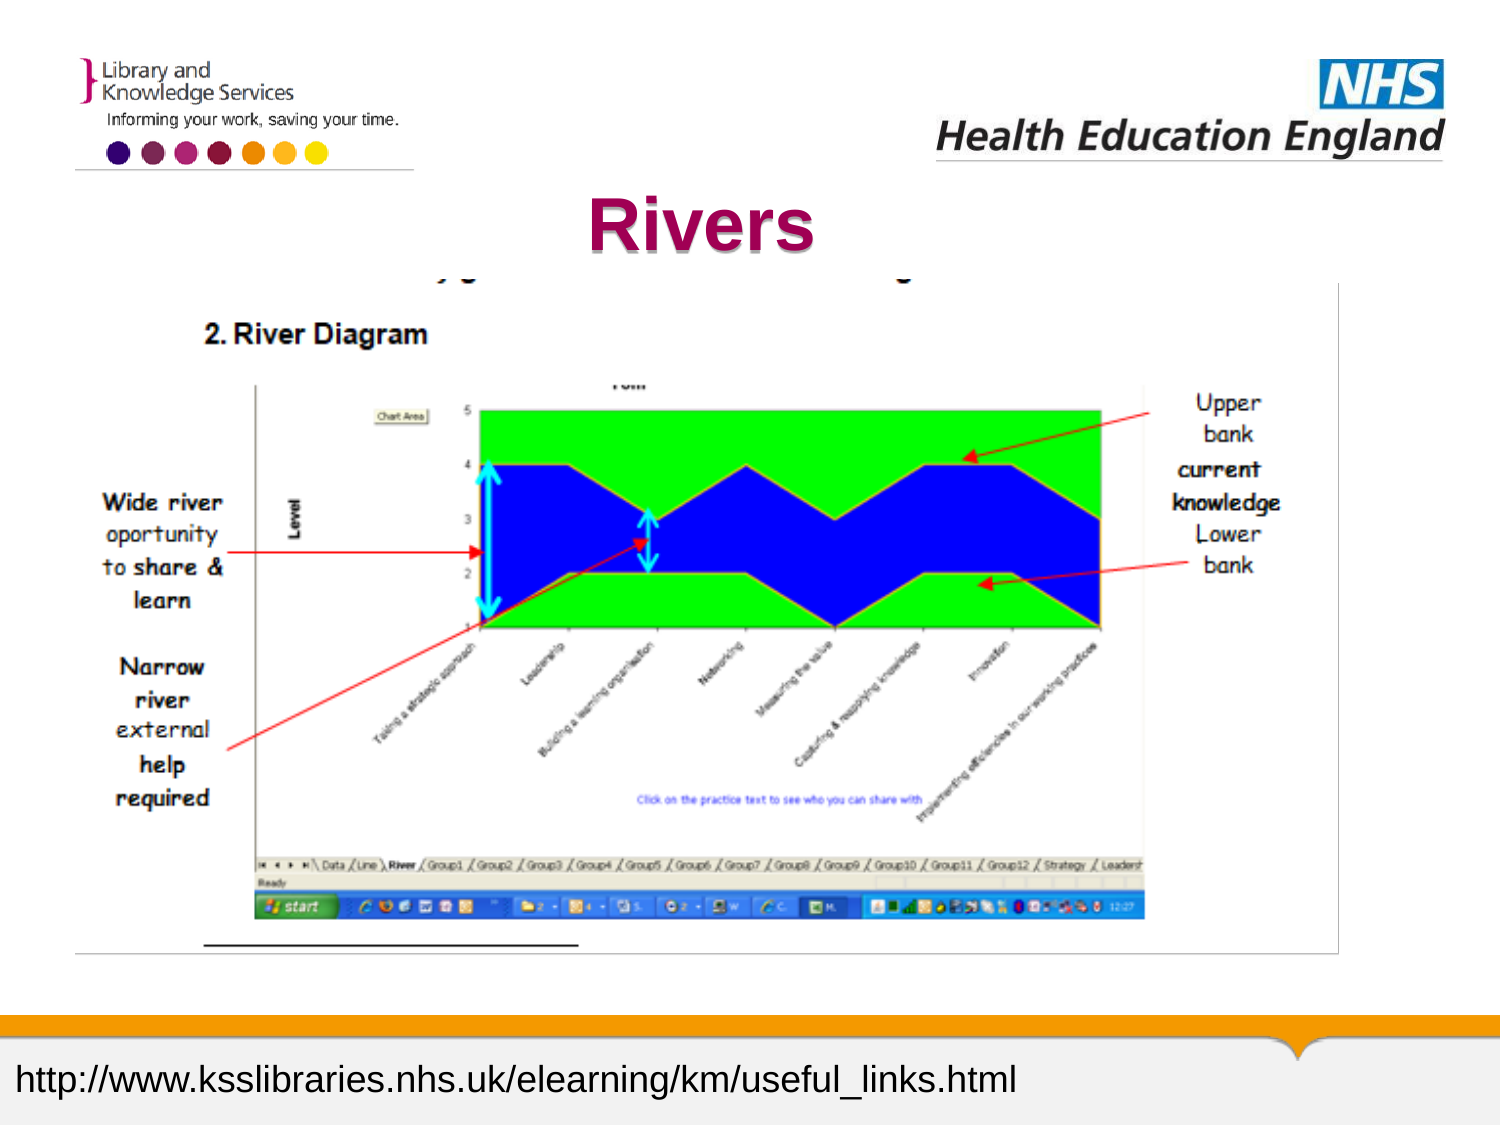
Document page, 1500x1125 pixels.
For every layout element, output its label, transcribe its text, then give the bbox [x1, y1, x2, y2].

picture [75, 279, 1339, 953]
text_box http://www.ksslibraries.nhs.uk/elearning/km/useful_links.html [0, 1047, 1457, 1109]
title Rivers [75, 168, 1432, 280]
picture [75, 54, 416, 169]
